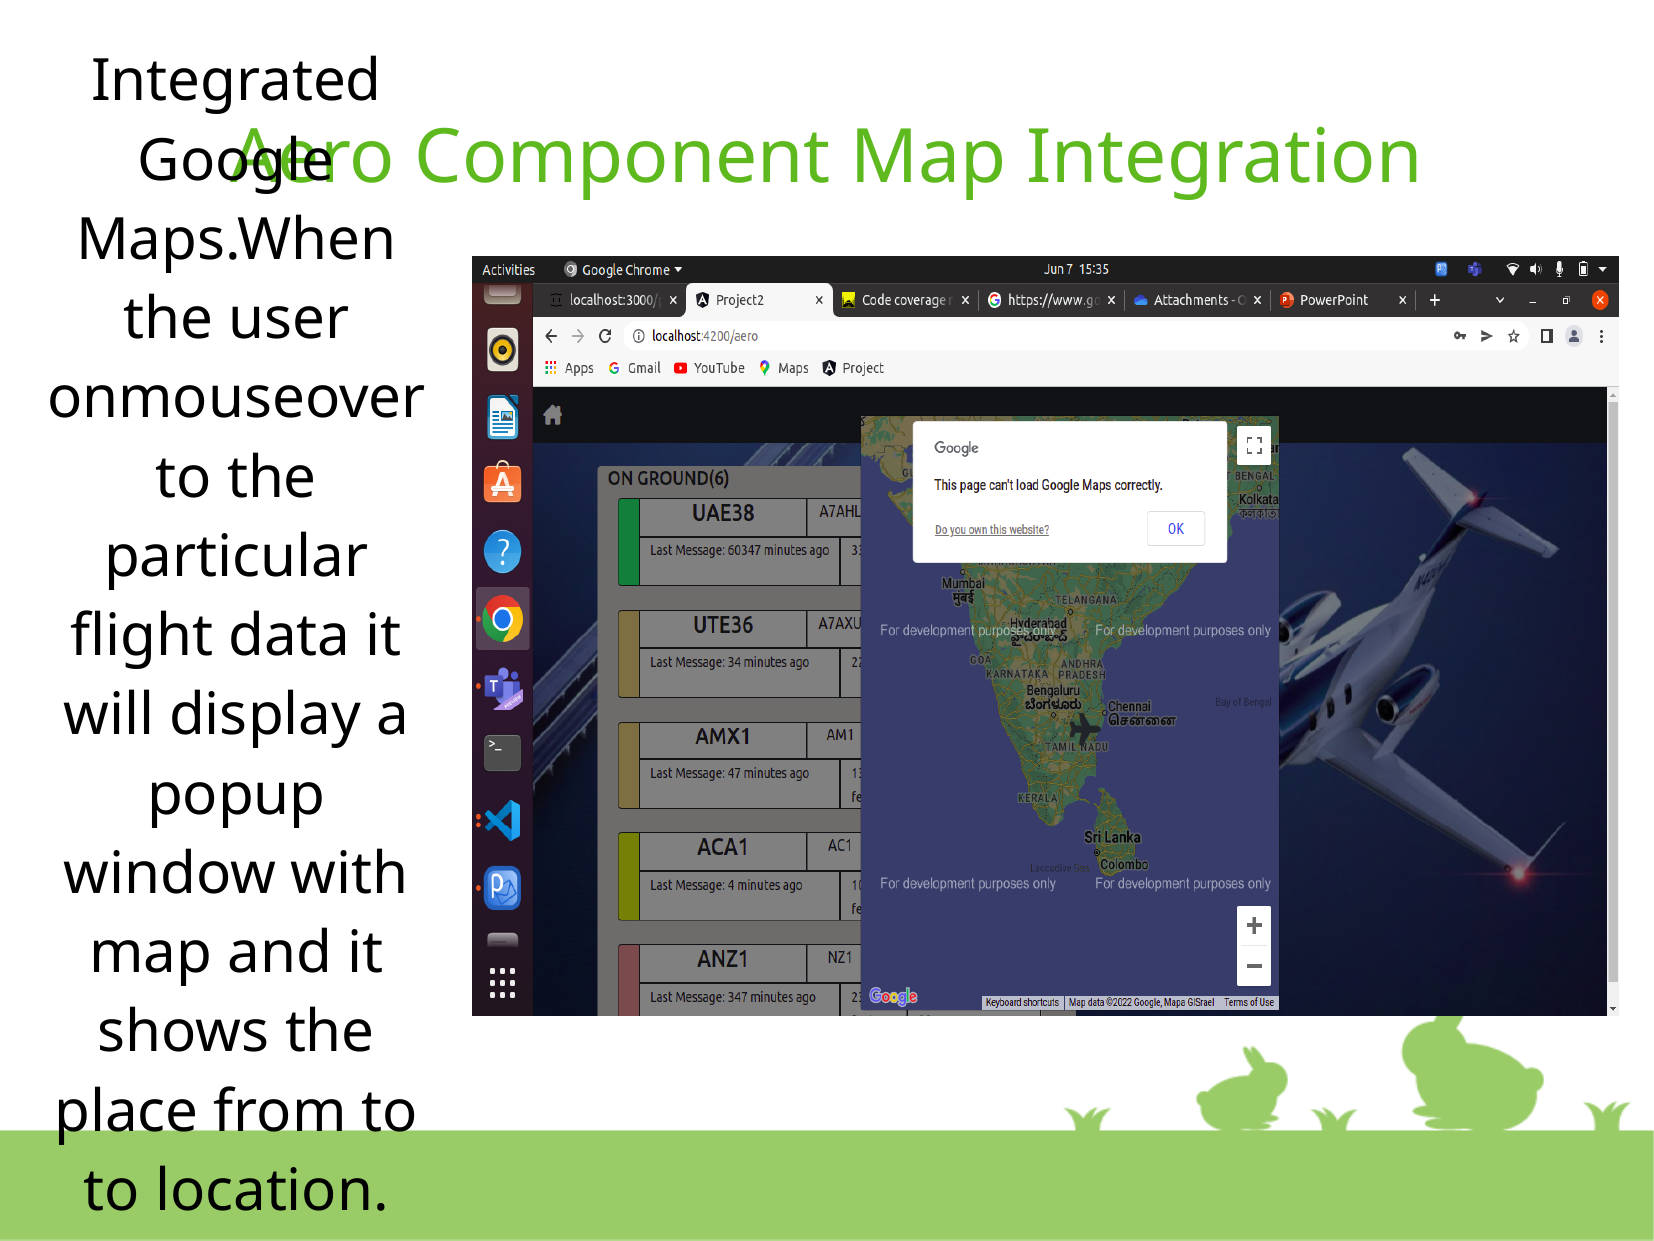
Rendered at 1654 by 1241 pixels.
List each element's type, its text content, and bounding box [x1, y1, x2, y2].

subtitle Integrated Google Maps.When the user onmouseover to the particular flight data it will display a popup window with map and it shows the place from to to location. [35, 225, 438, 1041]
picture [0, 0, 1654, 1241]
title Aero Component Map Integration [82, 49, 1571, 257]
